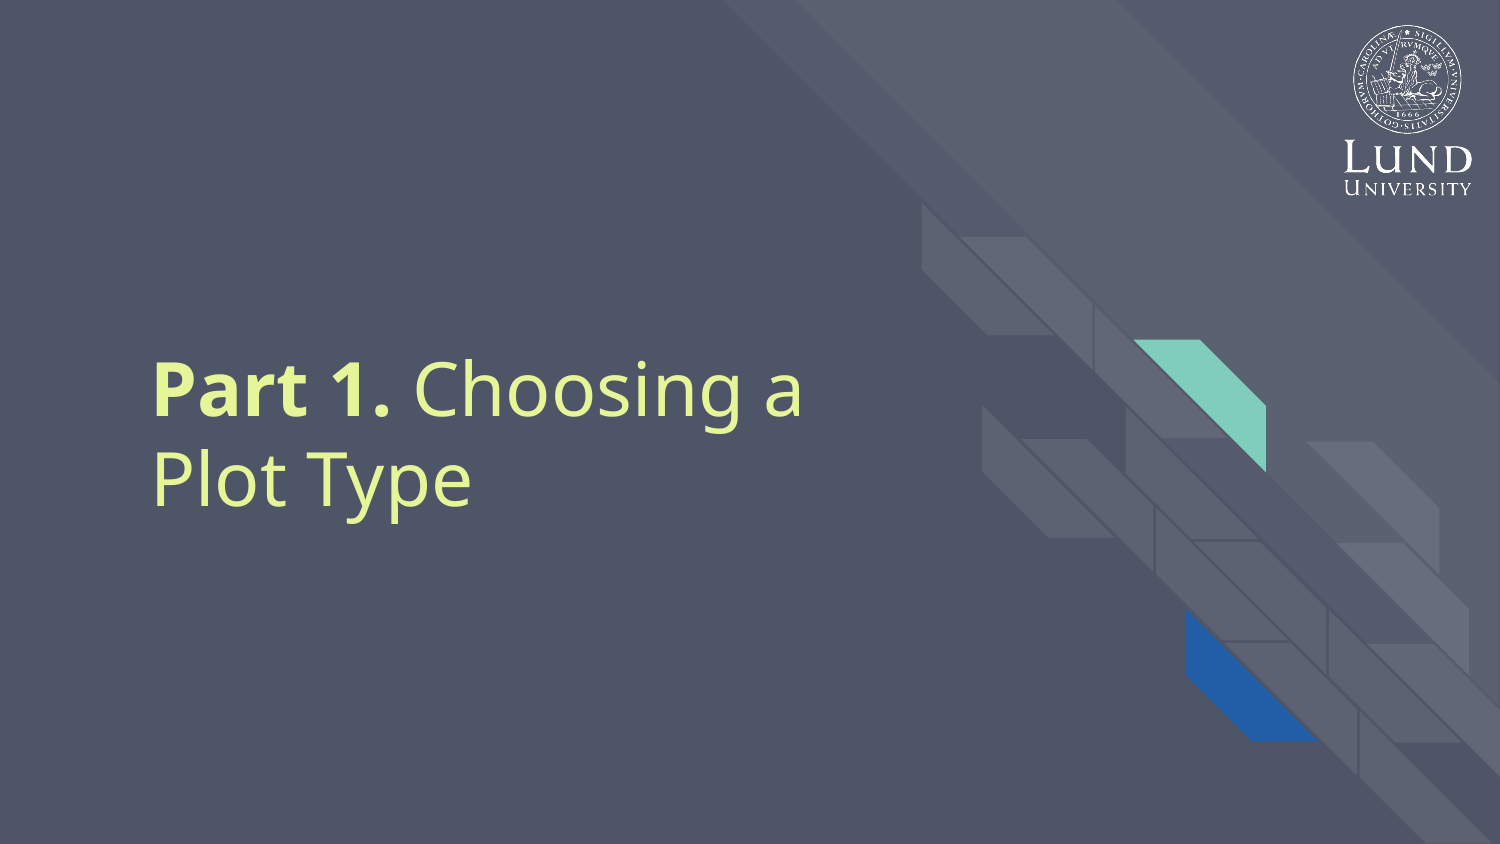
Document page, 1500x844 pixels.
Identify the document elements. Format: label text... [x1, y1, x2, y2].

picture [1344, 15, 1480, 209]
title Part 1. Choosing a Plot Type [135, 336, 895, 526]
